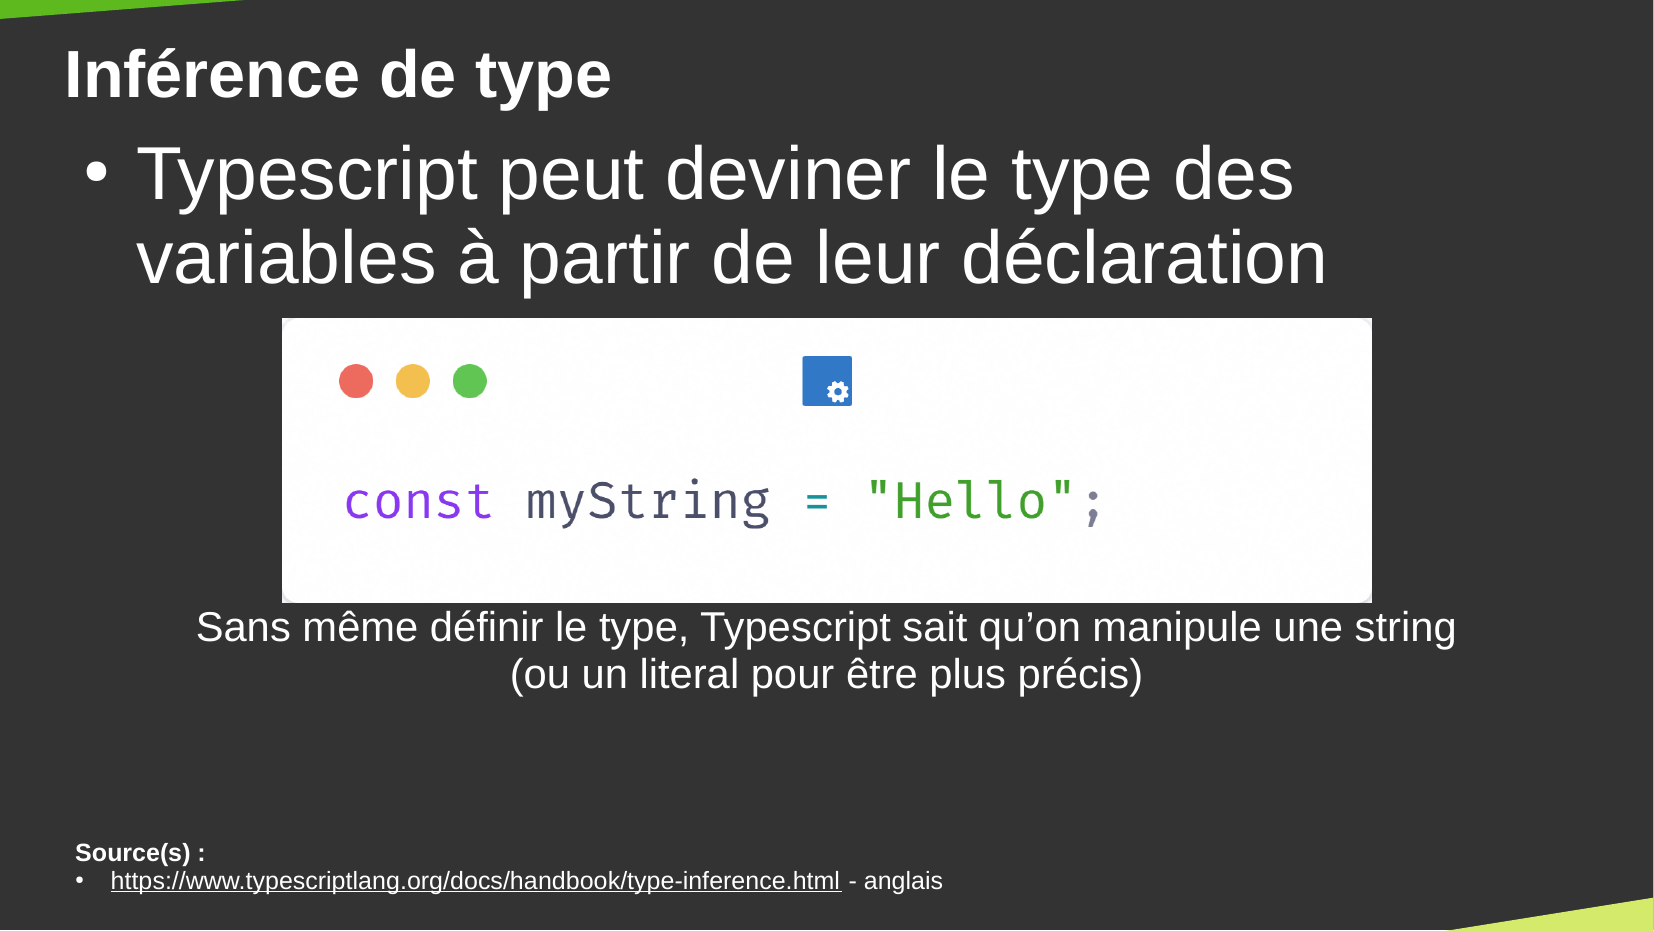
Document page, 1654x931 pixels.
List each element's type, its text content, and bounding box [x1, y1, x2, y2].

text_box Sans même définir le type, Typescript sait qu’on manipule une string (ou un literal pour être plus précis) [85, 596, 1568, 705]
title Inférence de type [64, 37, 1365, 113]
text_box [1444, 897, 1654, 931]
text_box [0, 0, 245, 19]
text_box Source(s) : https://www.typescriptlang.org/docs/handbook/type-inference.html - anglais [60, 793, 1546, 903]
list Typescript peut deviner le type des variables à partir de leur déclaration [65, 131, 1544, 308]
picture [282, 318, 1372, 596]
